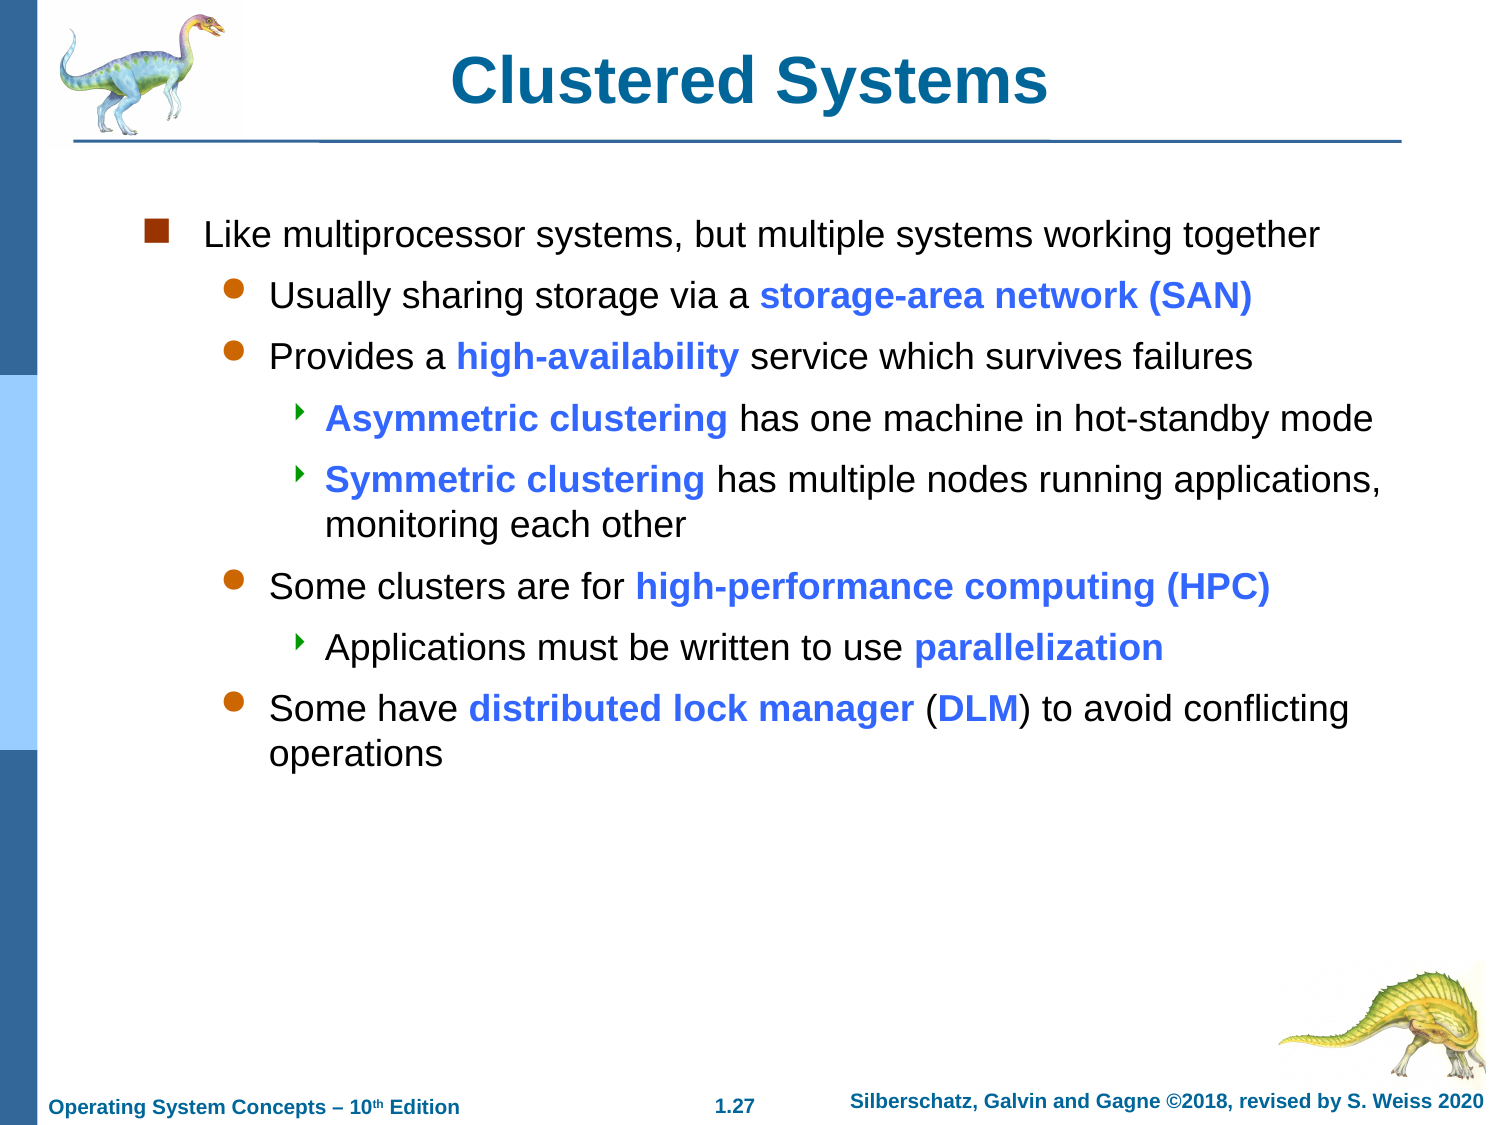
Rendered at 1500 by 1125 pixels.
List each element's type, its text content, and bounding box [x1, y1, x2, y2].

text_box Clustered Systems [75, 29, 1426, 125]
picture [46, 0, 243, 149]
picture [1275, 959, 1486, 1090]
text_box Like multiprocessor systems, but multiple systems working together Usually sharing storage via a storage-area network (SAN) Provides a high-availability service which survives failures Asymmetric clustering has one machine in hot-standby mode Symmetric clustering has multiple nodes running applications, monitoring each other Some clusters are for high-performance computing (HPC) Applications must be written to use parallelization Some have distributed lock manager (DLM) to avoid conflicting operations [132, 202, 1483, 946]
